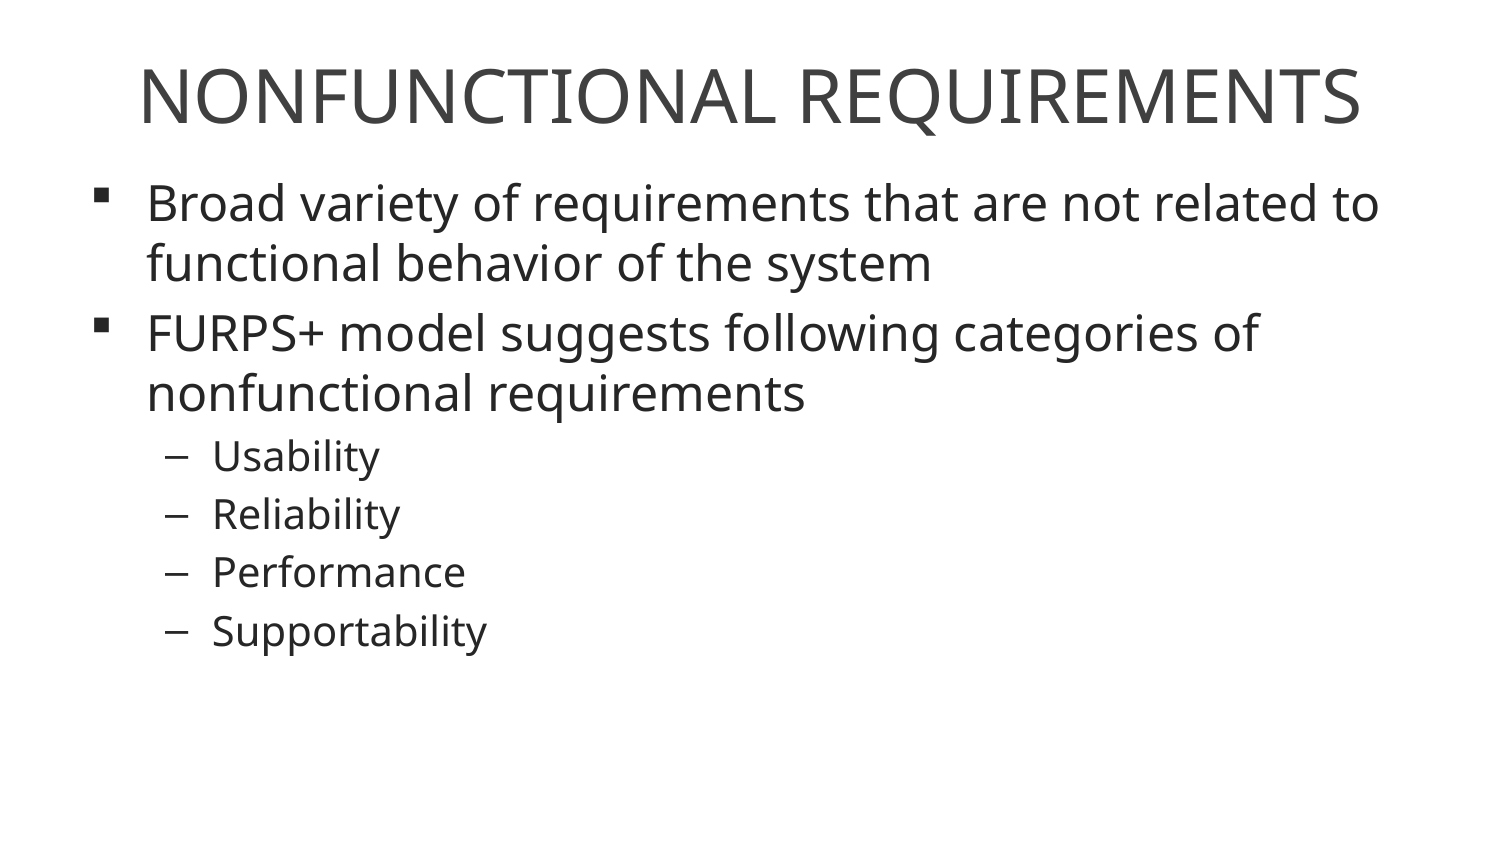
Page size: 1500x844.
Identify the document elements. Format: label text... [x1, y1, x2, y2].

title Nonfunctional requirements [75, 23, 1425, 163]
list Broad variety of requirements that are not related to functional behavior of the system FURPS+ model suggests following categories of nonfunctional requirements Usability Reliability Performance Supportability [75, 163, 1425, 754]
